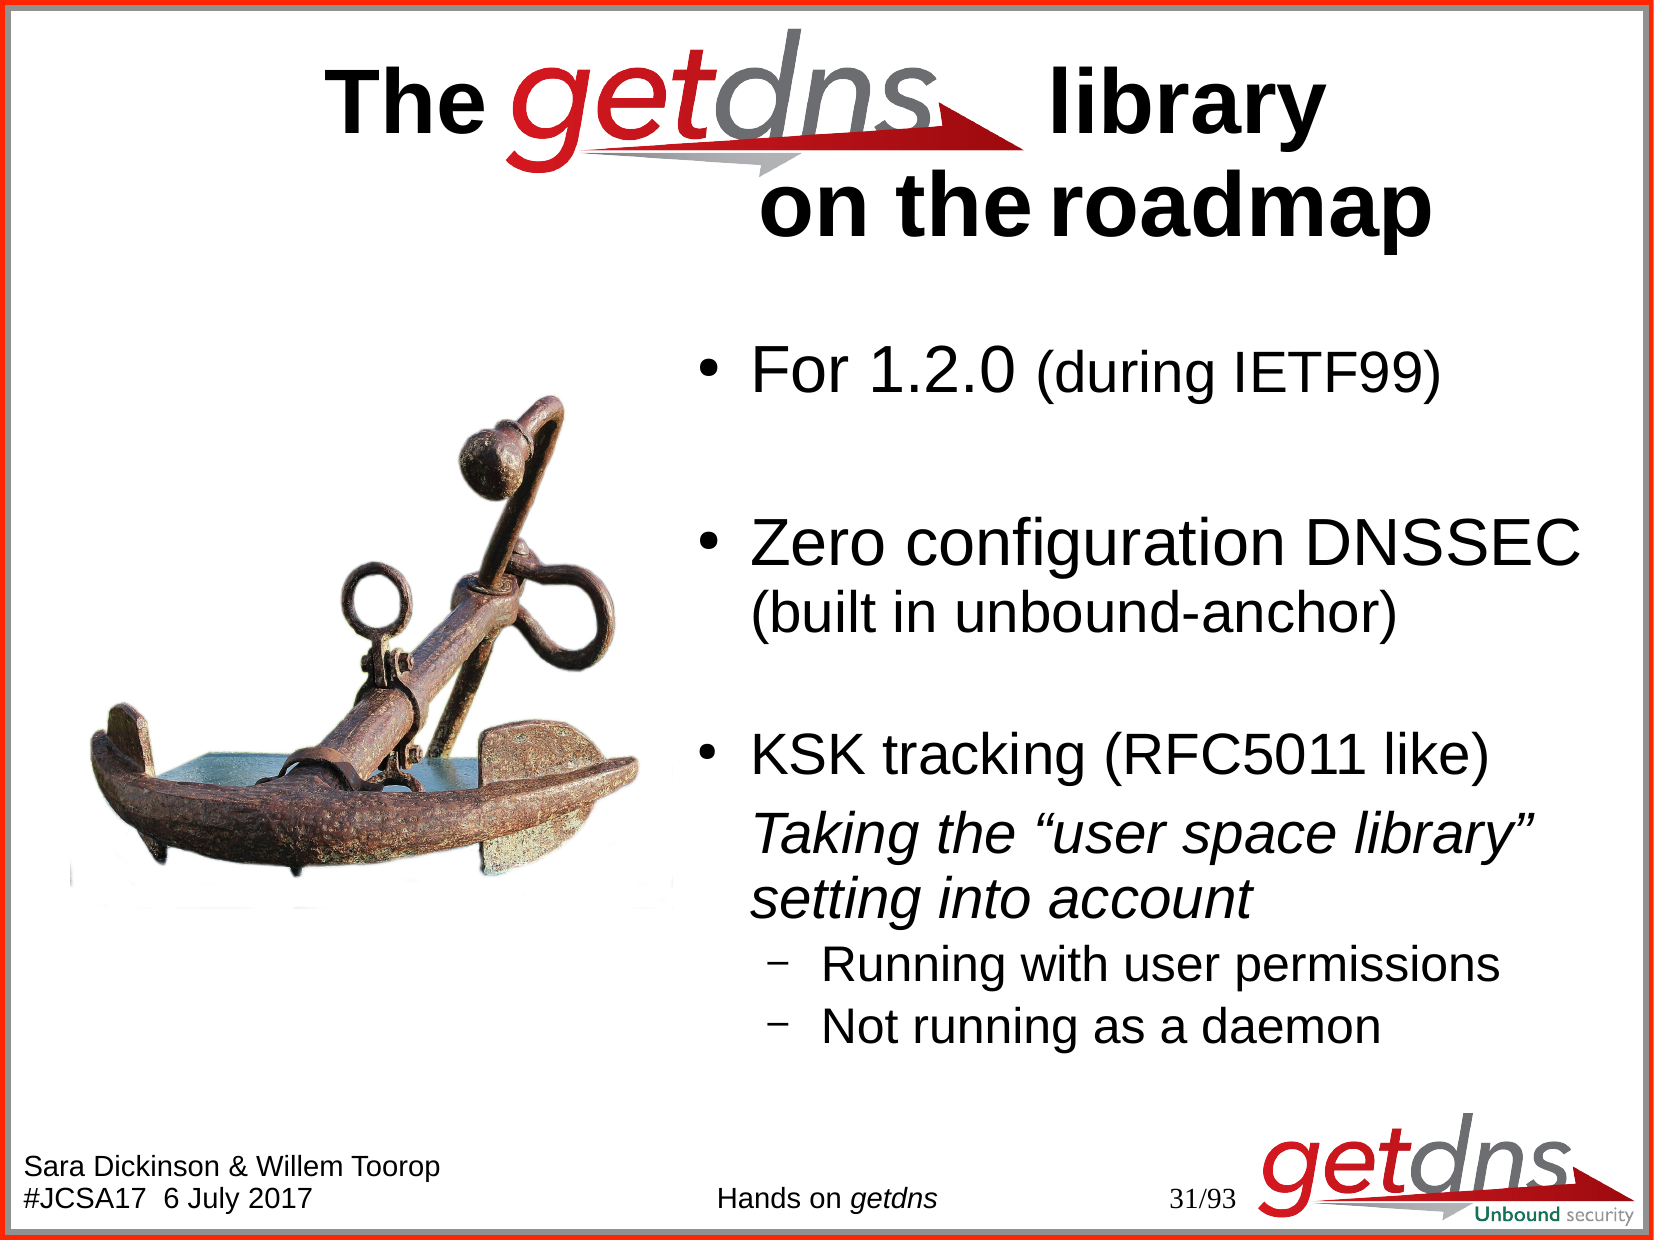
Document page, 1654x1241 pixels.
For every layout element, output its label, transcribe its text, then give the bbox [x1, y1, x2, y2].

text_box roadmap [1048, 153, 1542, 256]
list For 1.2.0 (during IETF99) Zero configuration DNSSEC (built in unbound-anchor) KSK tracking (RFC5011 like) Taking the “user space library” setting into account Running with user permissions Not running as a daemon [679, 331, 1648, 1170]
title The library [324, 49, 1642, 257]
picture [496, 20, 1034, 49]
picture [70, 377, 674, 910]
picture [1251, 1170, 1642, 1232]
text_box on the [540, 153, 1034, 256]
